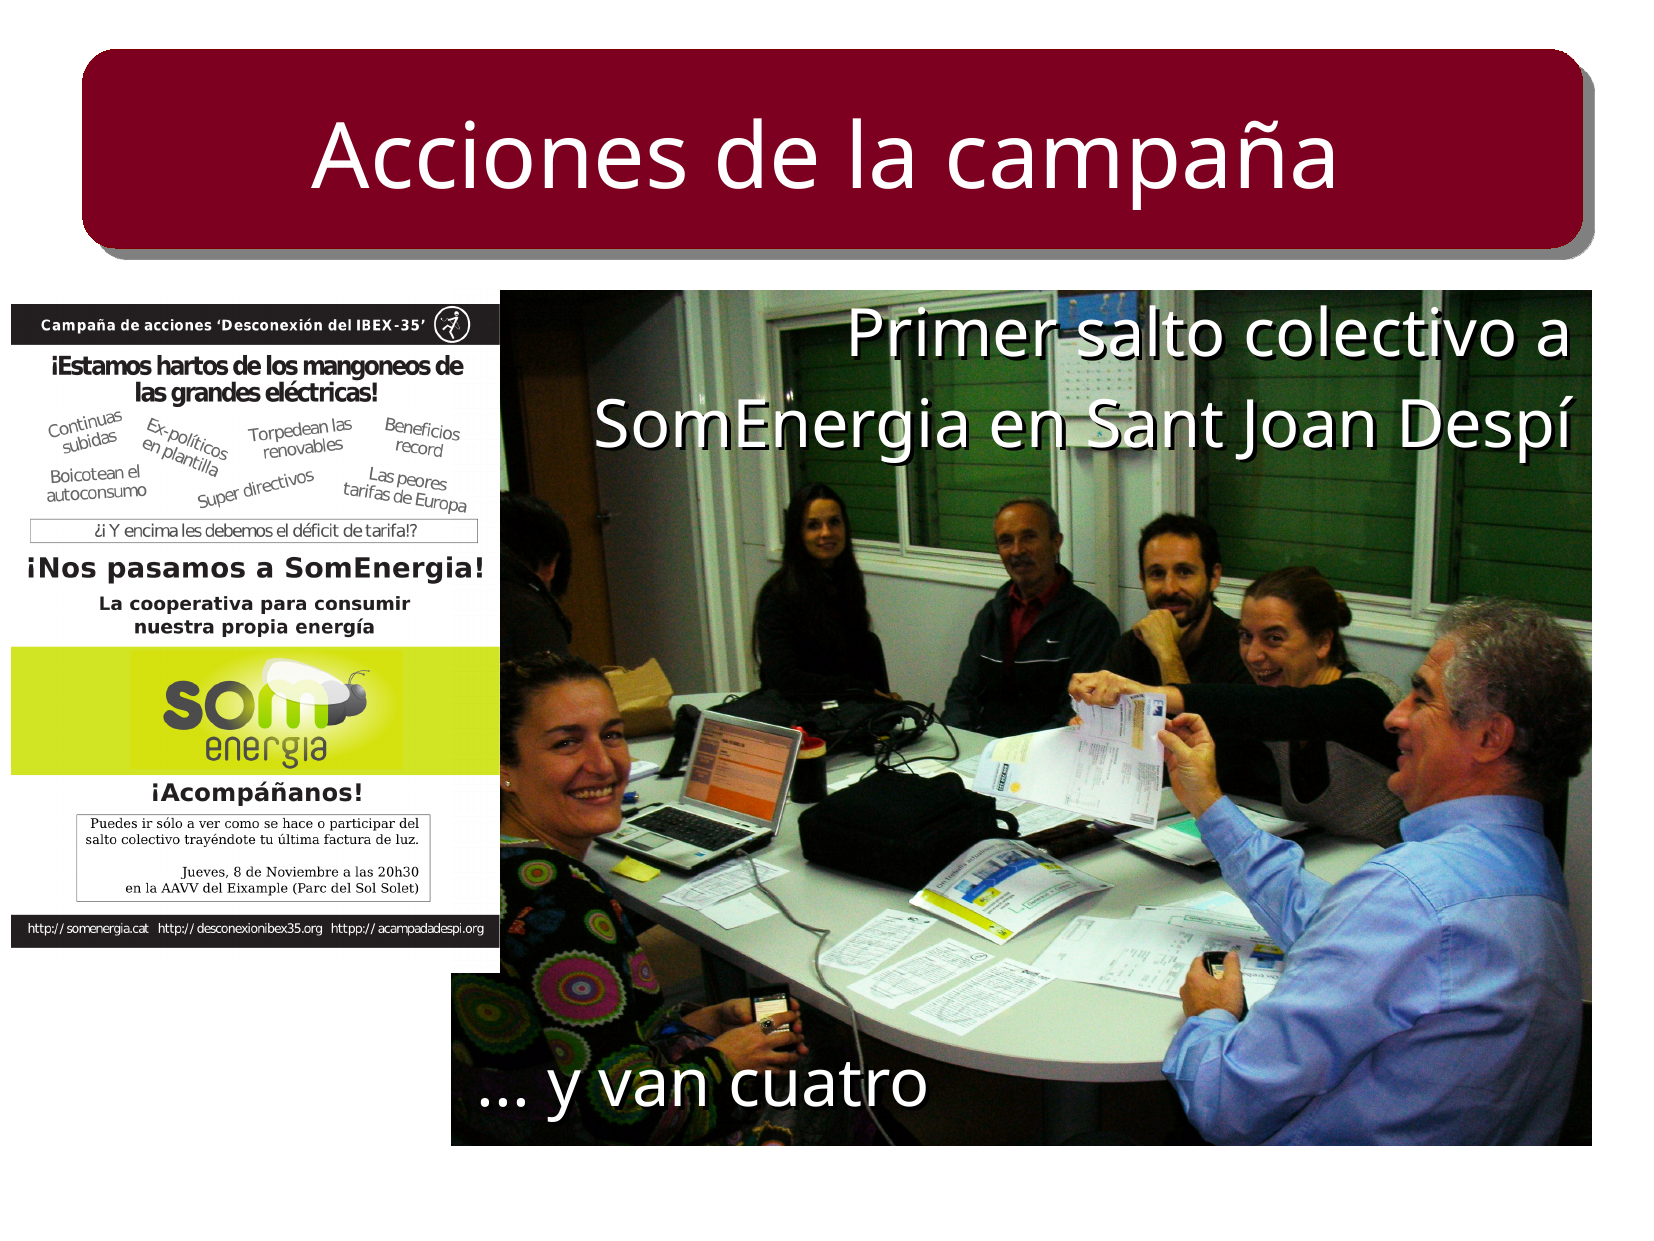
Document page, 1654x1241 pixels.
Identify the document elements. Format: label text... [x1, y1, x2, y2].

picture [11, 283, 1592, 1146]
text_box Primer salto colectivo a SomEnergia en Sant Joan Despí [537, 277, 1589, 442]
text_box ... y van cuatro [451, 1027, 945, 1118]
title Acciones de la campaña [82, 49, 1571, 257]
